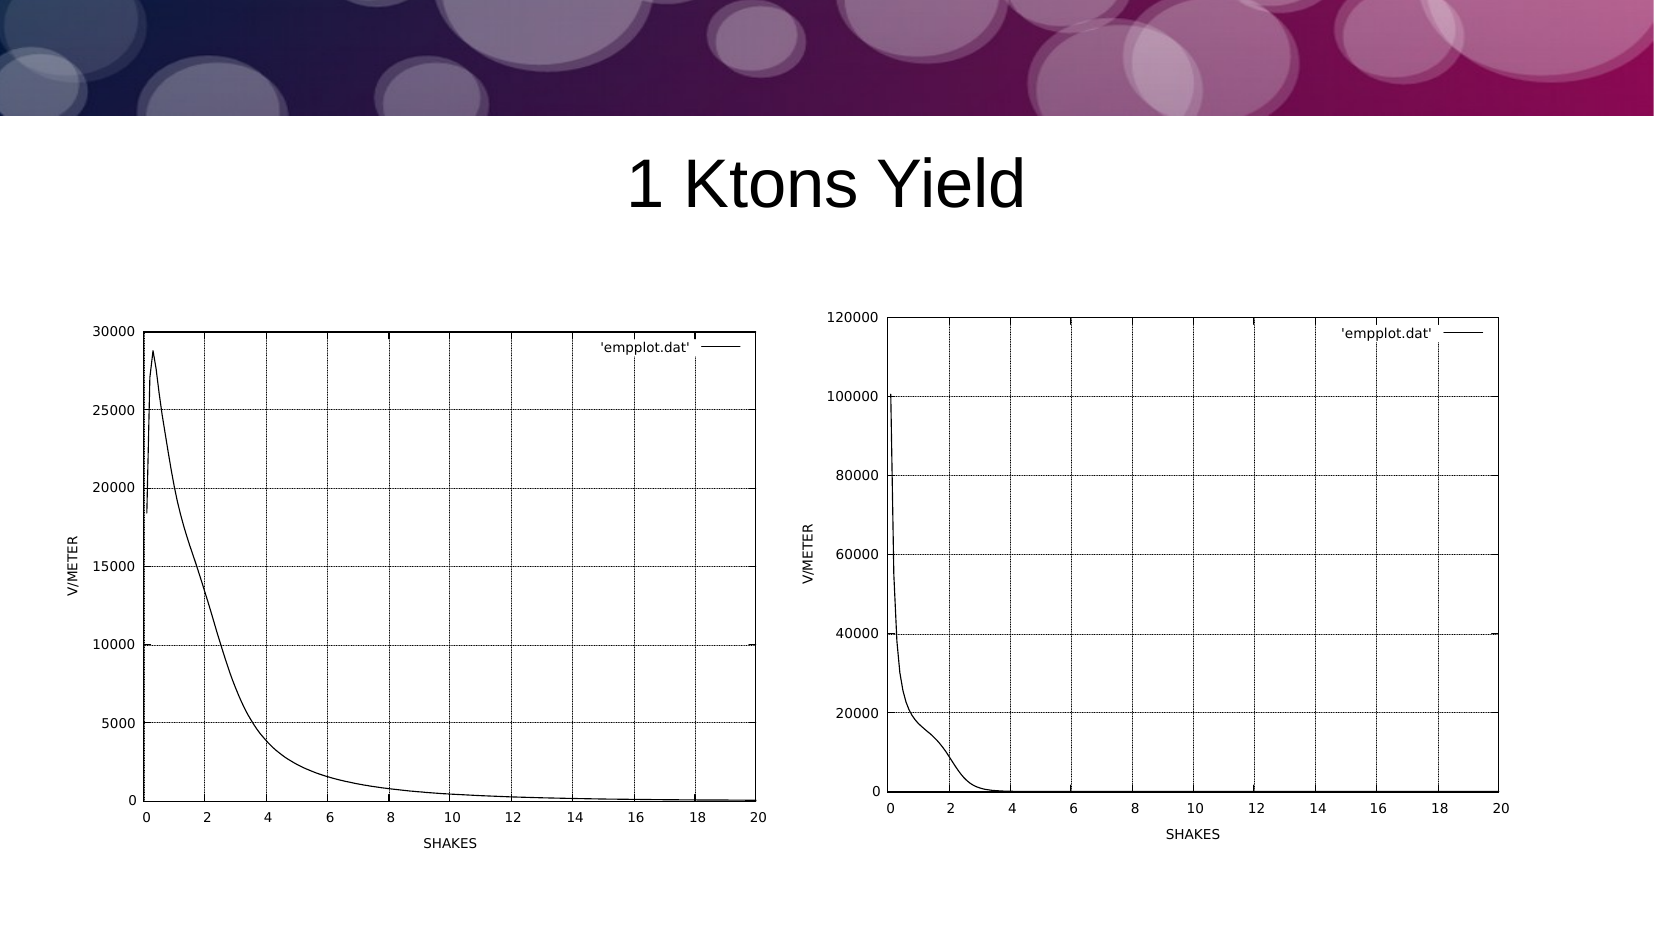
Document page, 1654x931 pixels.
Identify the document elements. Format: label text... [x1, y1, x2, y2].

picture [795, 300, 1524, 847]
picture [0, 0, 1654, 116]
picture [60, 314, 781, 856]
title 1 Ktons Yield [82, 119, 1571, 249]
